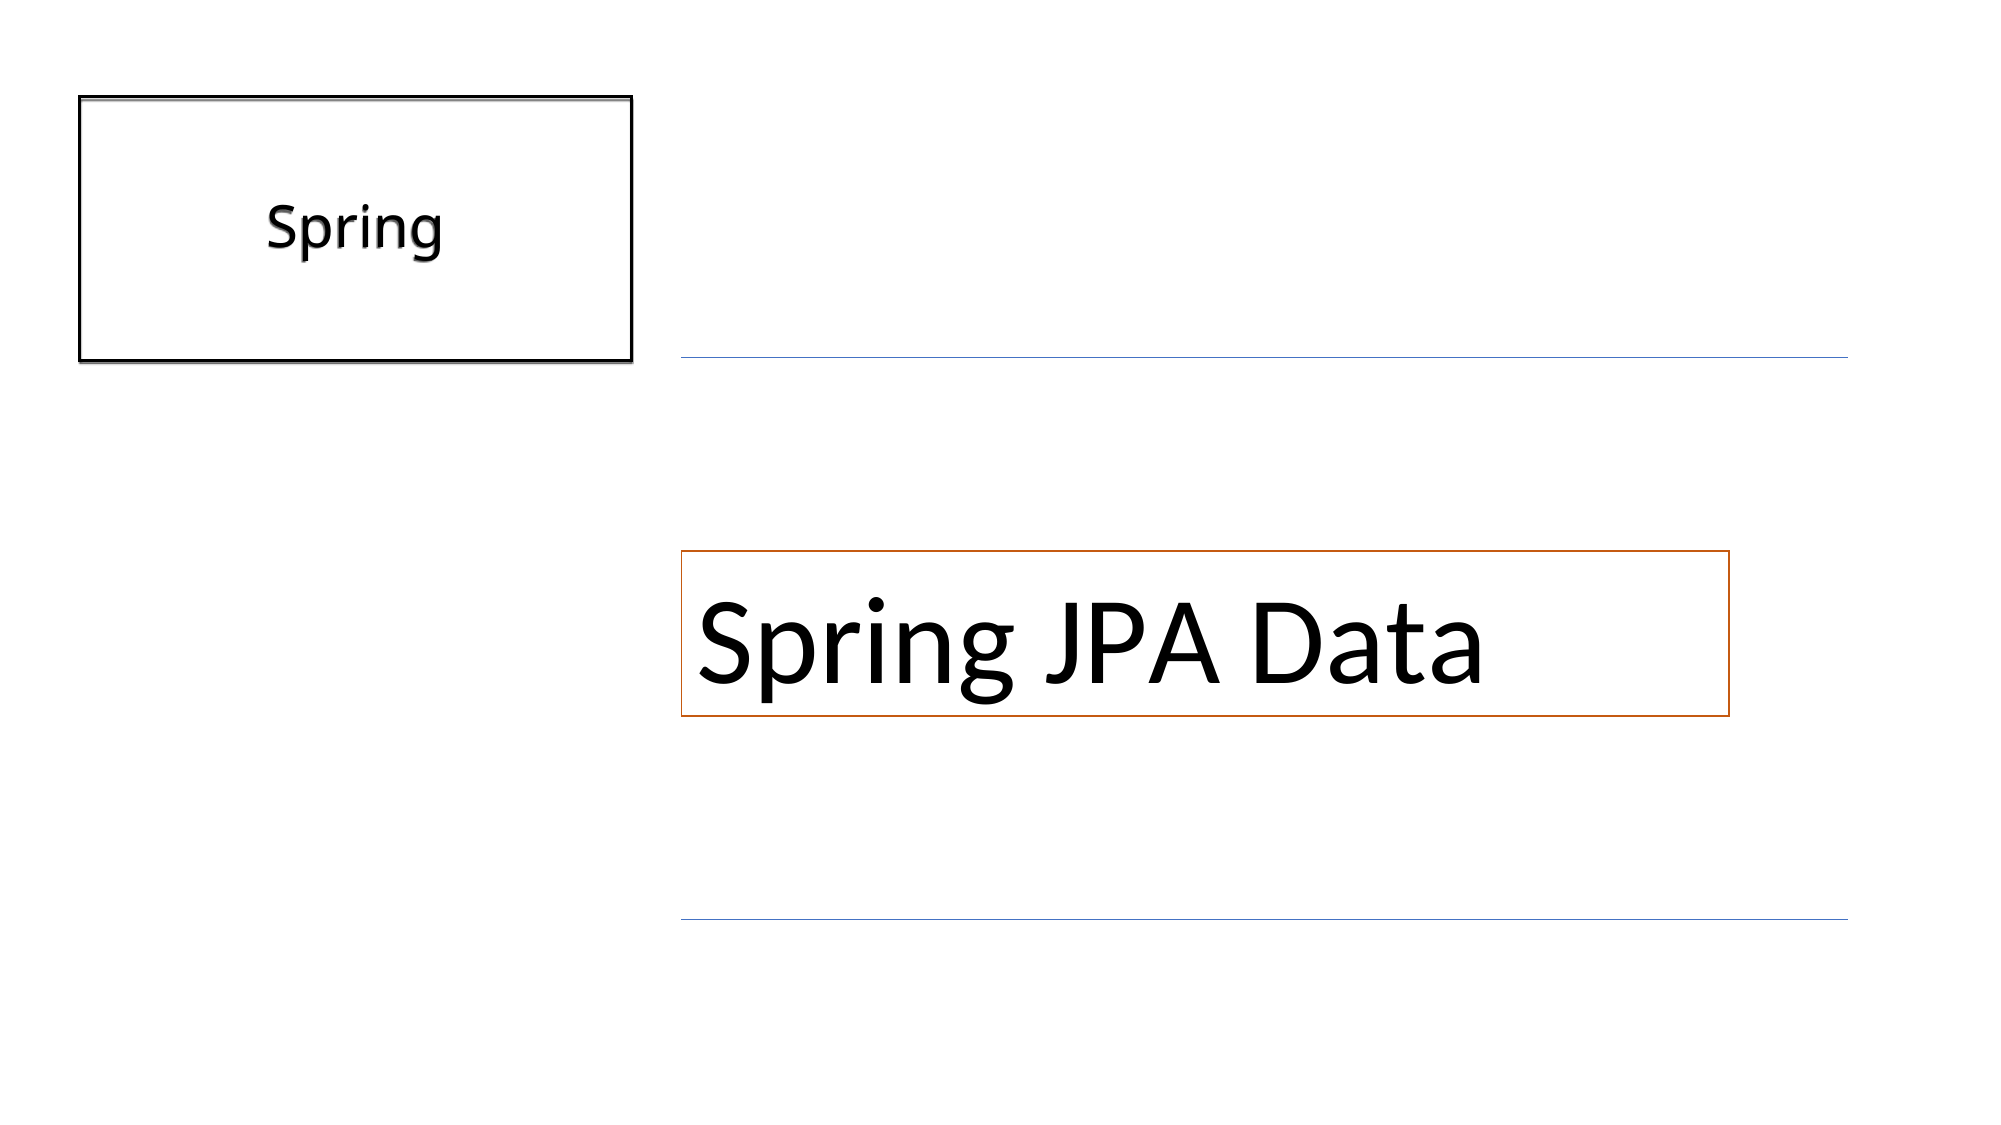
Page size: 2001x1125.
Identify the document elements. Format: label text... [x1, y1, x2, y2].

text_box Spring JPA Data [681, 551, 1729, 716]
title Spring [79, 96, 632, 361]
